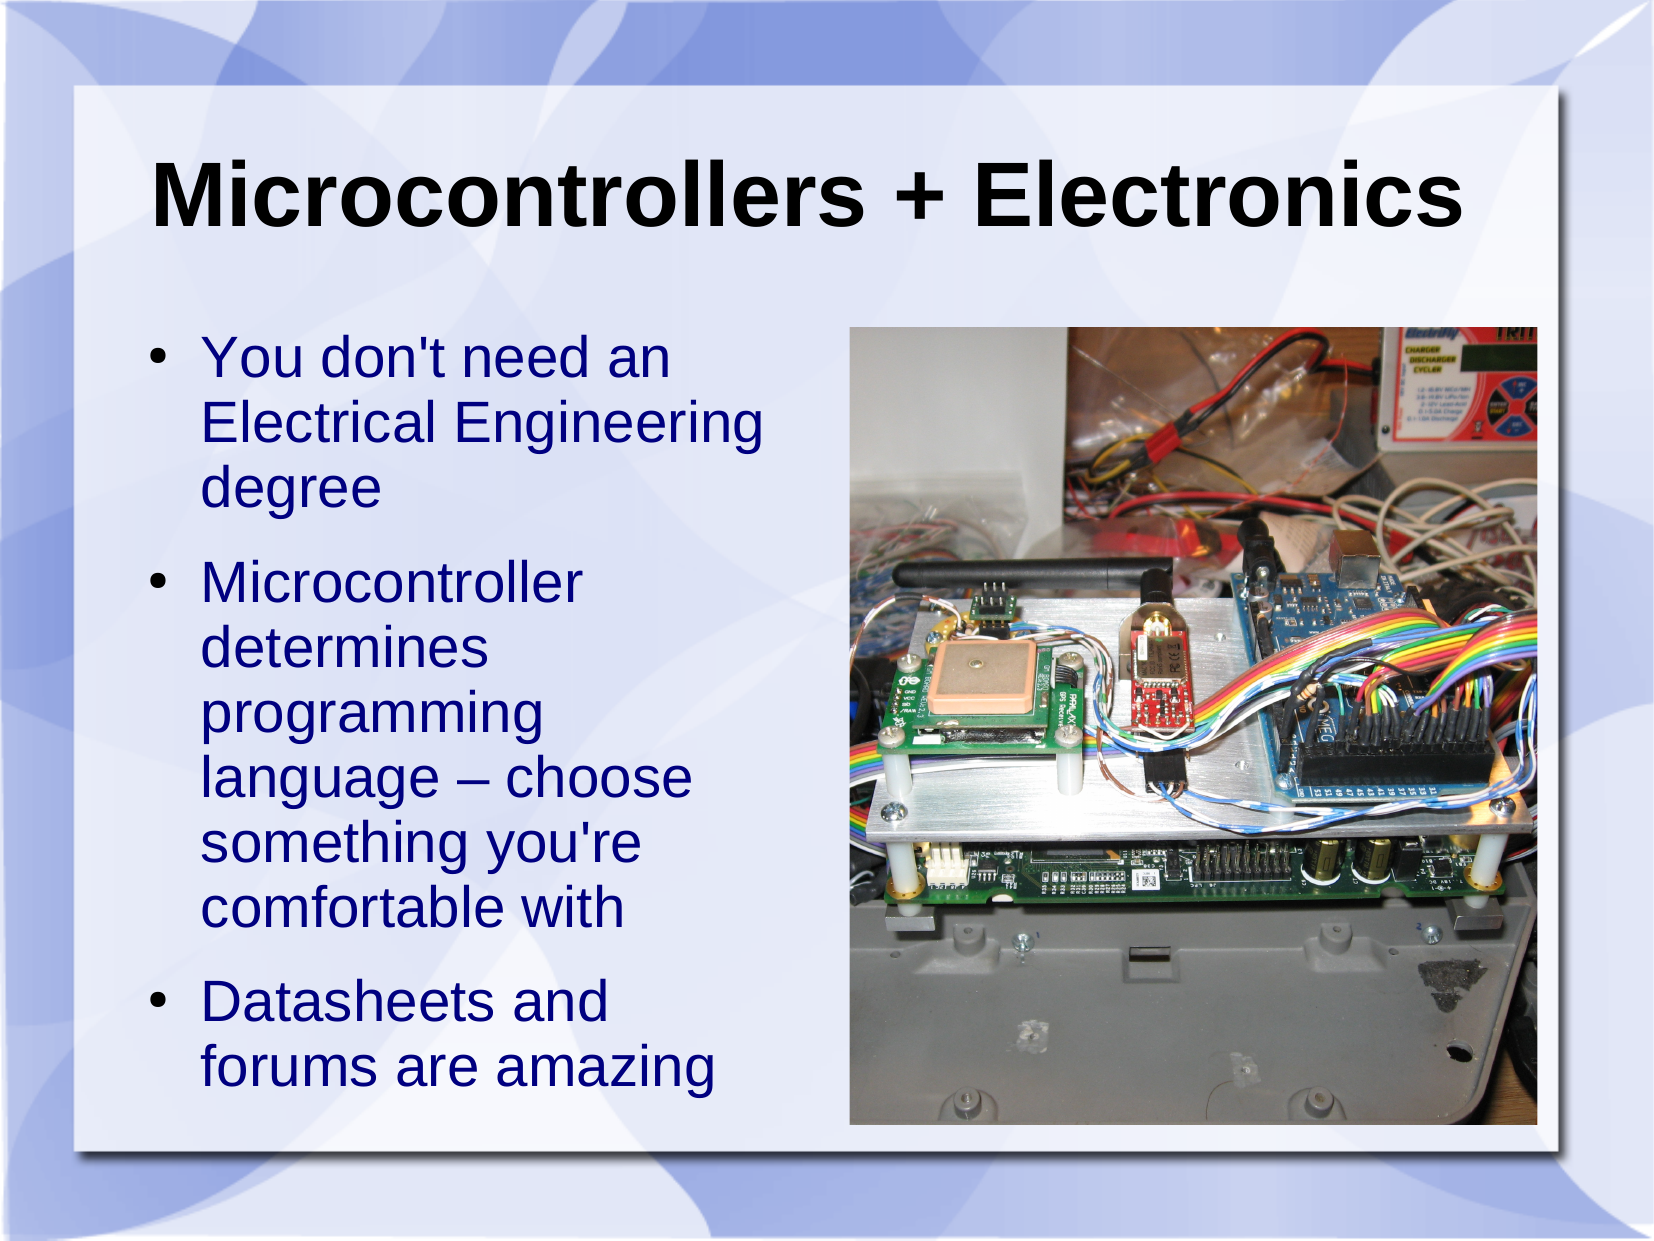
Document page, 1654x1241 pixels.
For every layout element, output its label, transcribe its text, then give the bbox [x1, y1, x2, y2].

title Microcontrollers + Electronics [82, 90, 1536, 298]
picture [0, 0, 1654, 1241]
list You don't need an Electrical Engineering degree Microcontroller determines programming language – choose something you're comfortable with Datasheets and forums are amazing [129, 324, 793, 1100]
